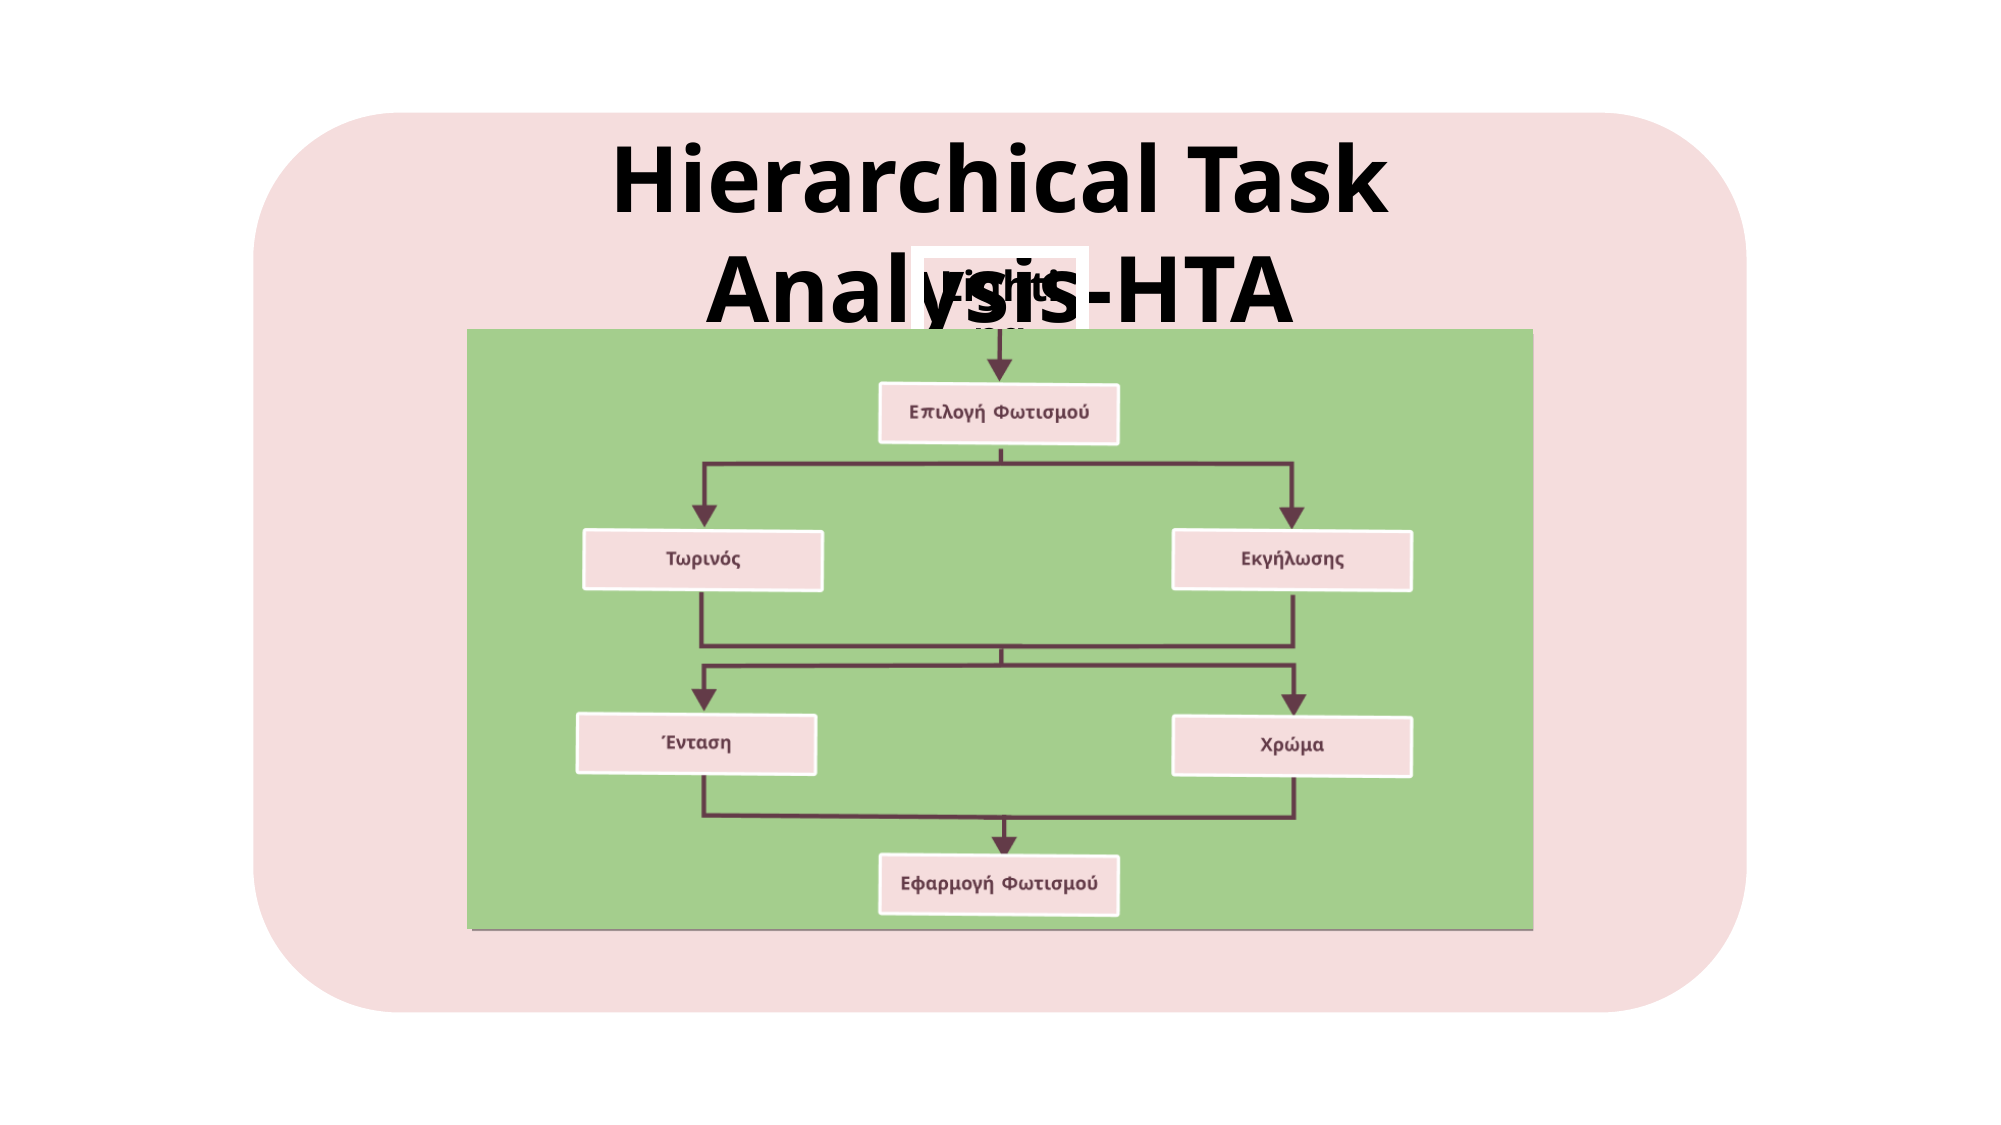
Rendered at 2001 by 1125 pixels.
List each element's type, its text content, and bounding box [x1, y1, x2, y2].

text_box Lighting [917, 252, 1083, 318]
text_box Hierarchical Task Analysis-HTA [455, 113, 1545, 240]
text_box [247, 106, 1753, 1019]
picture [467, 329, 1533, 929]
